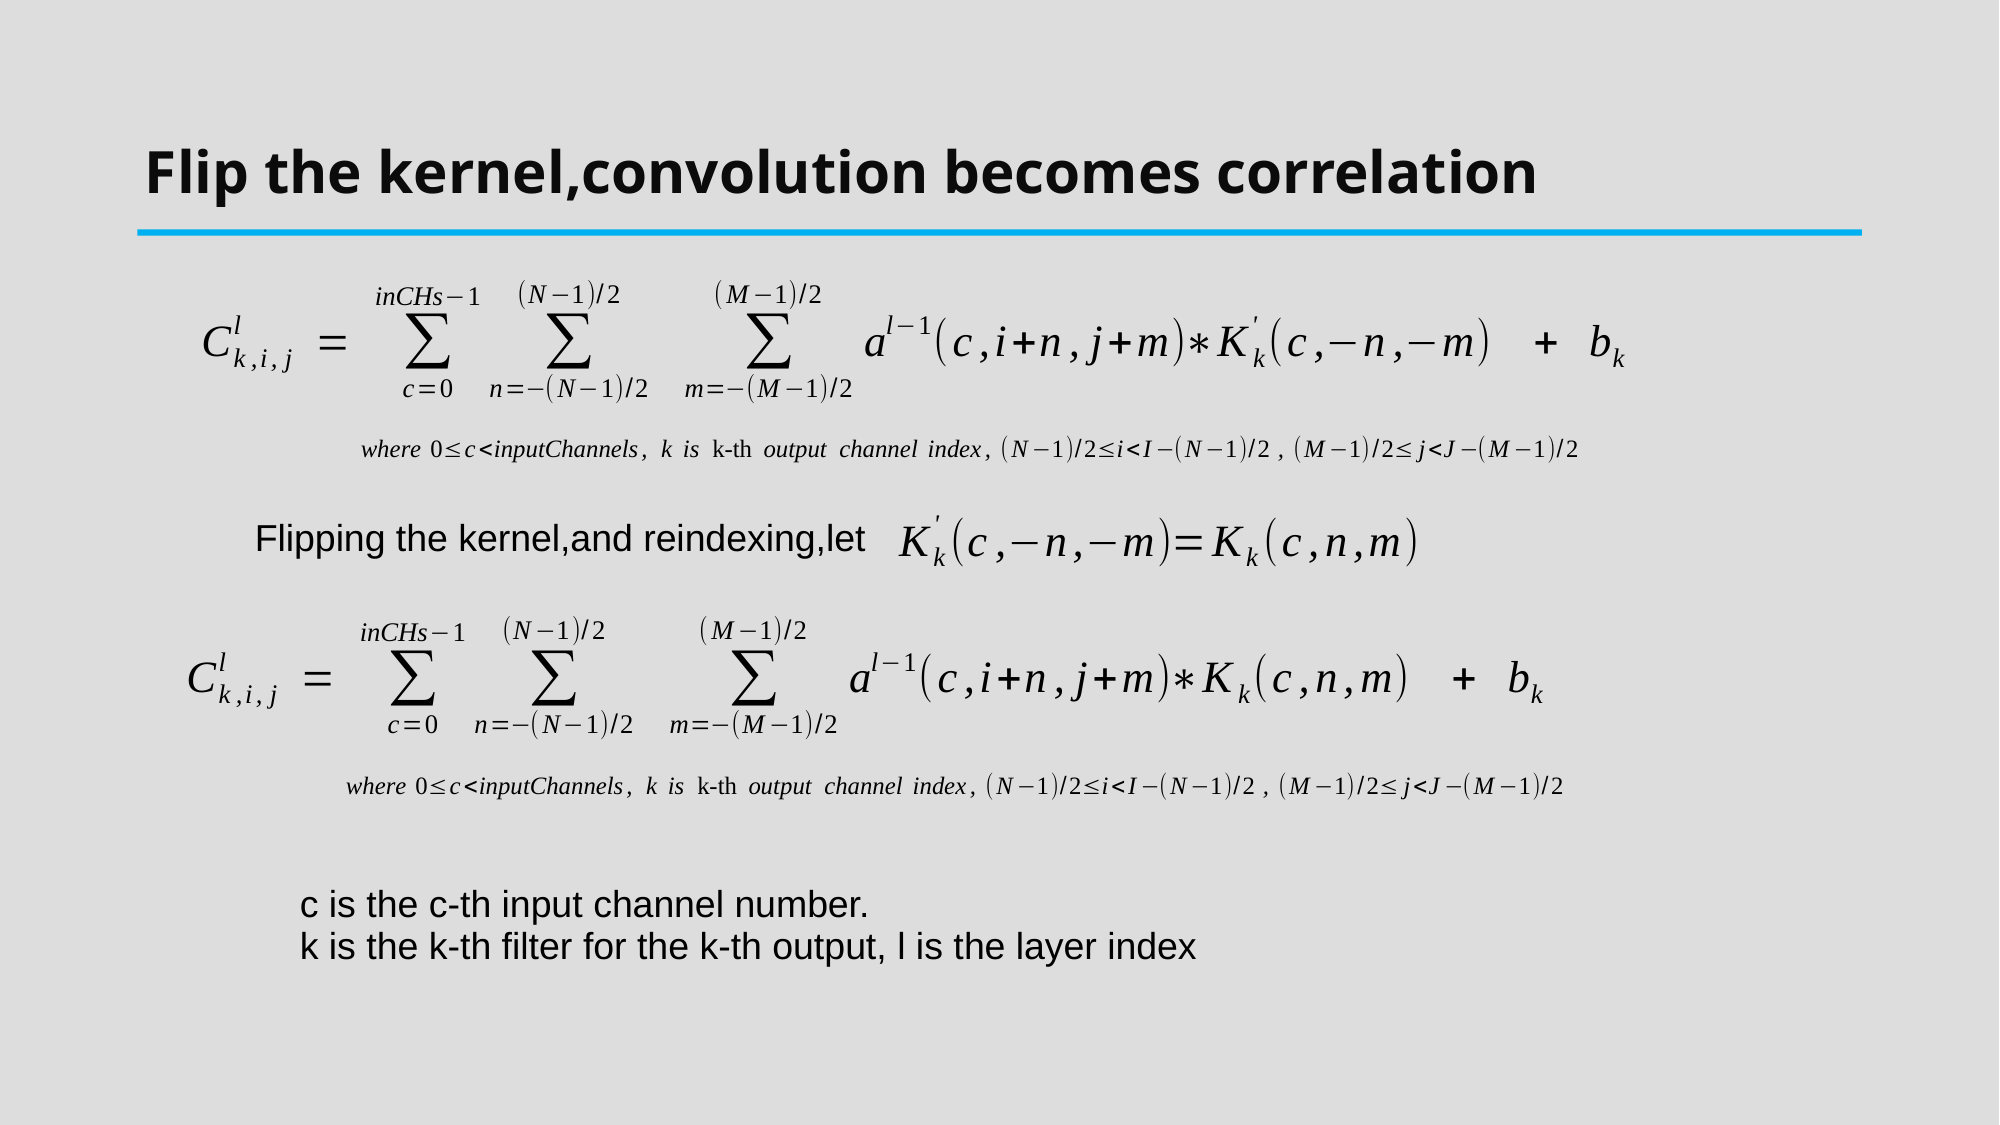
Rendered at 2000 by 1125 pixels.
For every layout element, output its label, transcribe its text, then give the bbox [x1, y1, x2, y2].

title Flip the kernel,convolution becomes correlation [137, 108, 1862, 229]
chart [180, 615, 1654, 802]
text_box Flipping the kernel,and reindexing,let [240, 510, 901, 609]
chart [901, 510, 1426, 573]
text_box c is the c-th input channel number. k is the k-th filter for the k-th output, l is the layer index [285, 876, 1246, 976]
chart [195, 278, 1735, 465]
